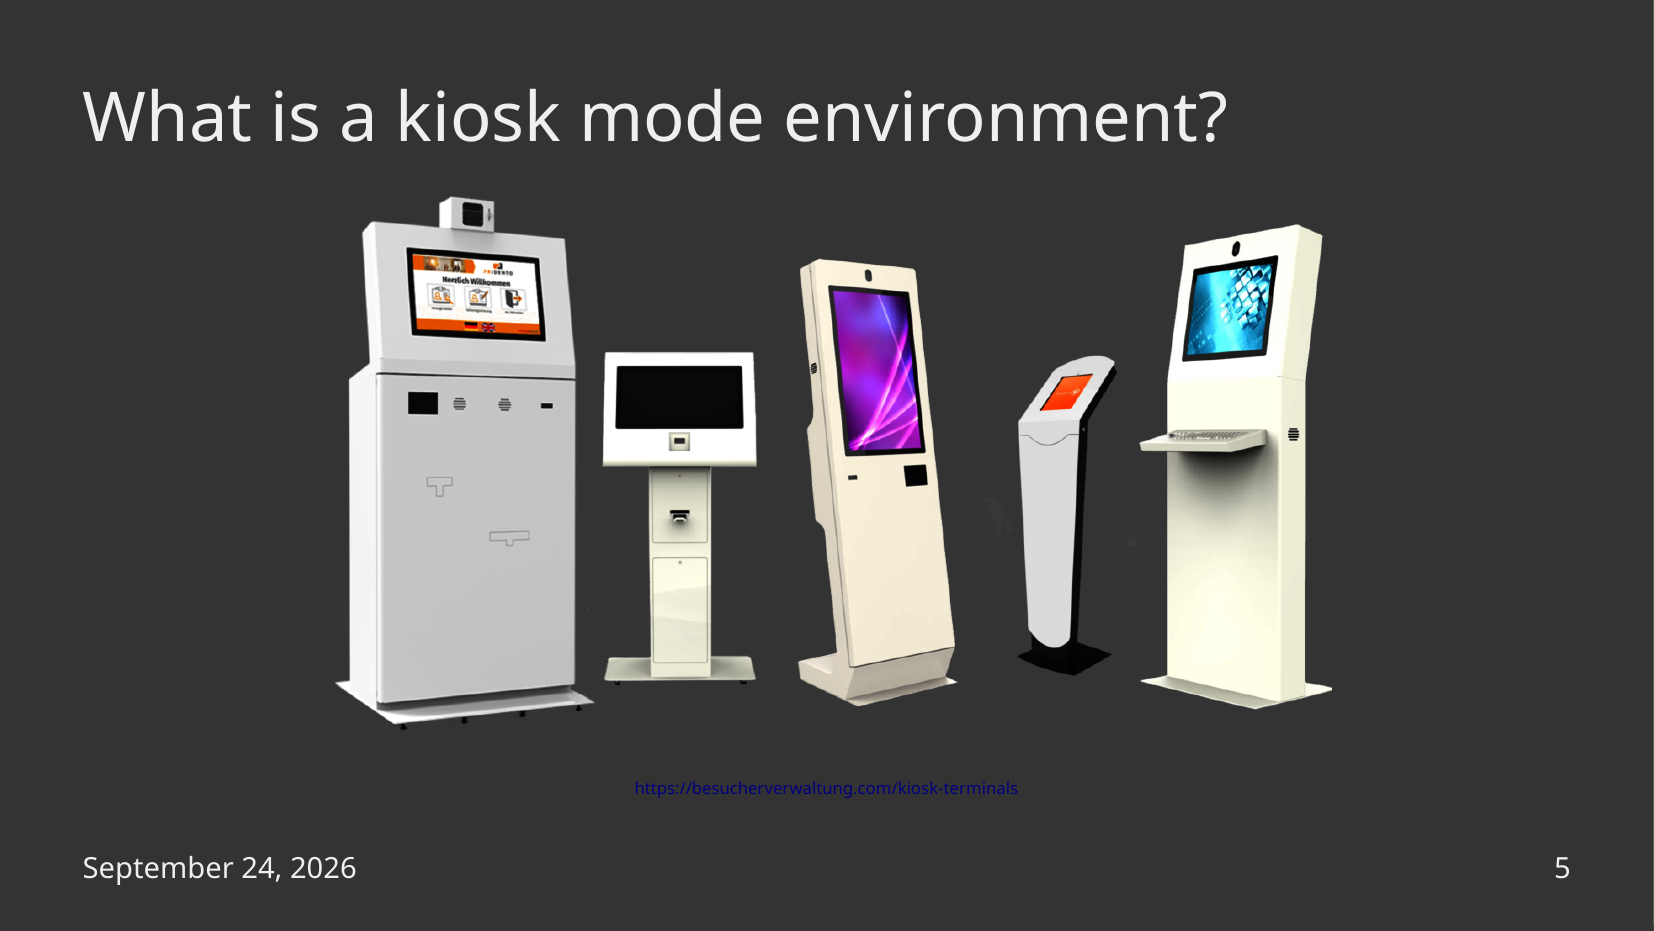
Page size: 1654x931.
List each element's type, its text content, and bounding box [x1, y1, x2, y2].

text_box https://besucherverwaltung.com/kiosk-terminals [319, 768, 1335, 804]
picture [322, 133, 1332, 769]
title What is a kiosk mode environment? [82, 36, 1571, 193]
